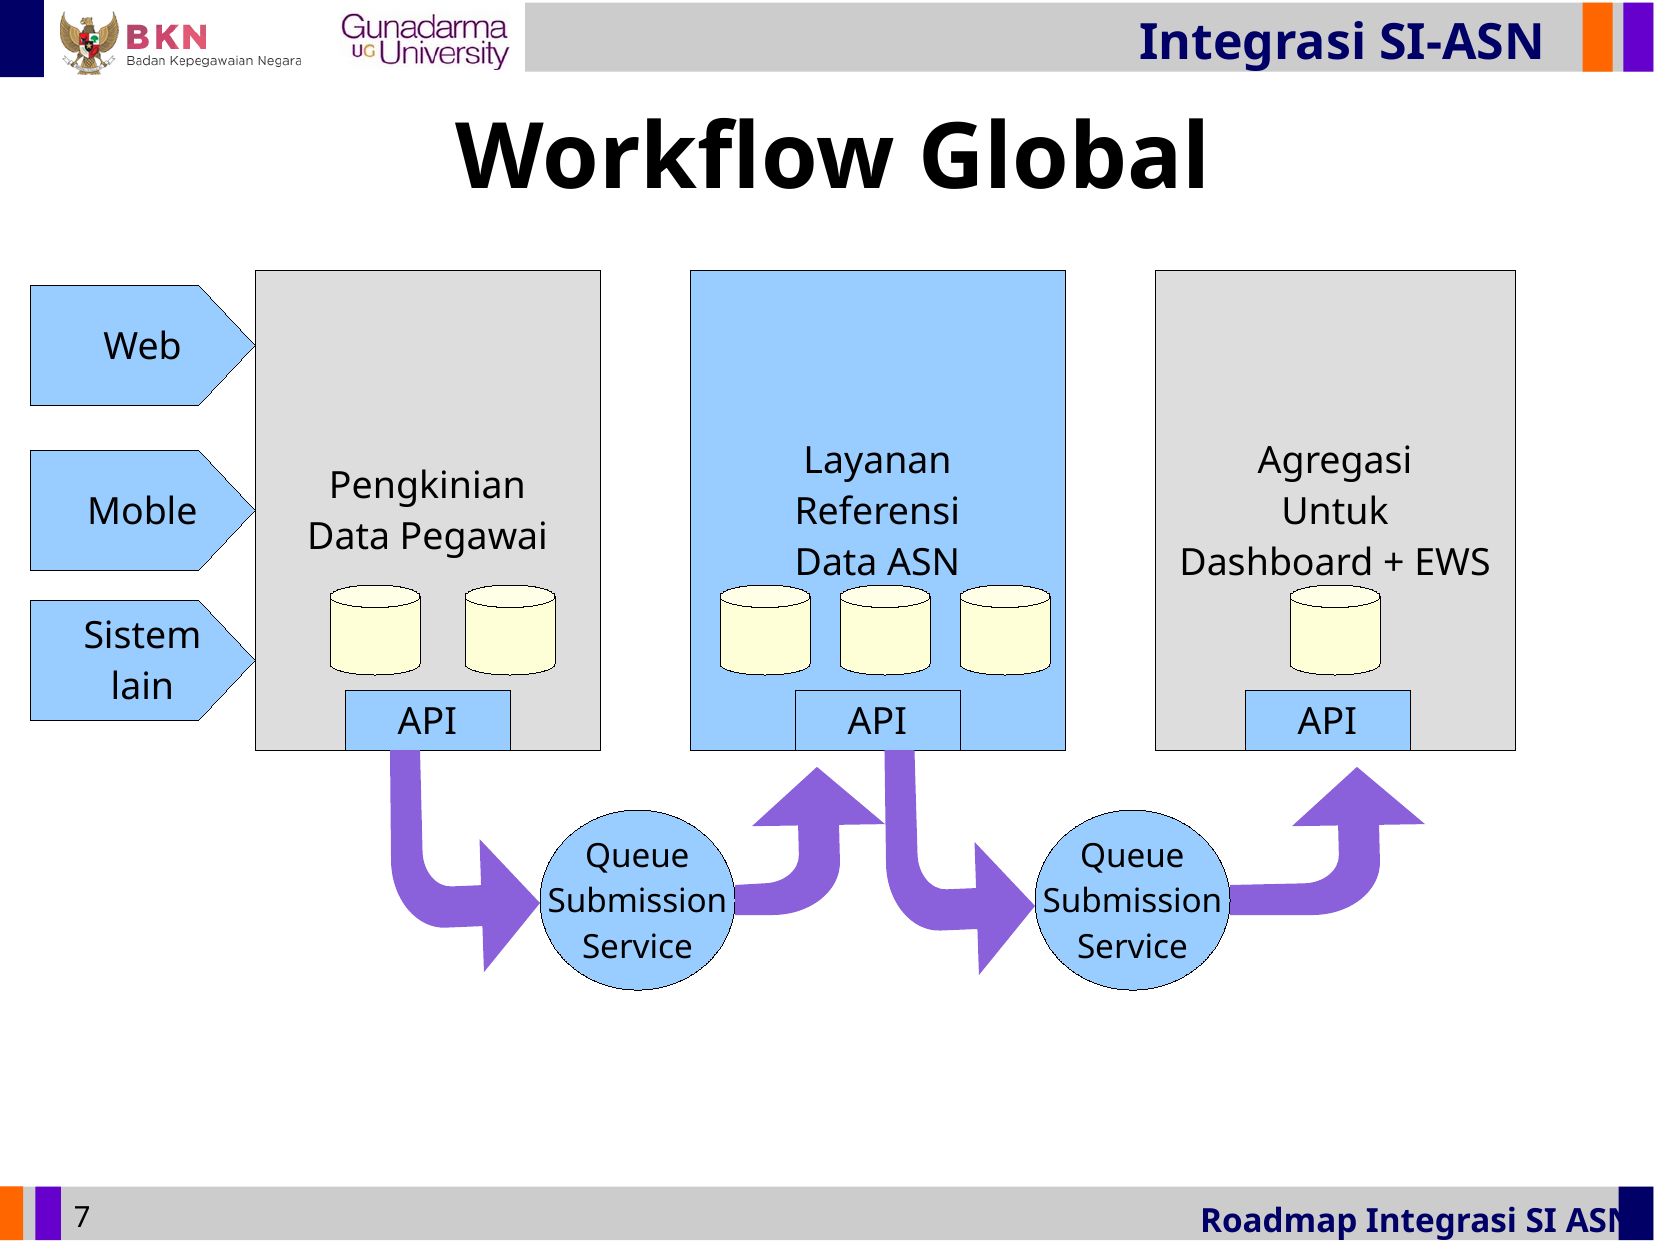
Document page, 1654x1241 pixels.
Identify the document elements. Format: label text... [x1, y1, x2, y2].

text_box [720, 597, 811, 676]
text_box Sistem lain [30, 600, 256, 721]
text_box API [795, 690, 961, 751]
text_box <number> [465, 585, 556, 608]
text_box [960, 597, 1051, 676]
text_box API [345, 690, 511, 751]
text_box <number> [330, 585, 421, 608]
text_box [840, 597, 931, 676]
text_box <number> [840, 585, 931, 608]
text_box Moble [30, 450, 256, 571]
text_box Queue Submission Service [1035, 810, 1231, 991]
picture [60, 11, 301, 75]
text_box Queue Submission Service [540, 810, 735, 991]
text_box Pengkinian Data Pegawai [255, 270, 601, 751]
text_box [1230, 766, 1426, 916]
text_box Layanan Referensi Data ASN [690, 270, 1066, 751]
picture [340, 0, 510, 70]
title Workflow Global [77, 90, 1591, 217]
text_box Agregasi Untuk Dashboard + EWS [1155, 270, 1516, 751]
text_box <number> [720, 585, 811, 608]
text_box [465, 597, 556, 676]
text_box [1290, 597, 1381, 676]
text_box [735, 750, 1035, 976]
text_box [330, 597, 421, 676]
text_box [390, 750, 541, 973]
text_box <number> [960, 585, 1051, 608]
text_box API [1245, 690, 1411, 751]
text_box <number> [1290, 585, 1381, 608]
text_box Web [30, 285, 256, 406]
